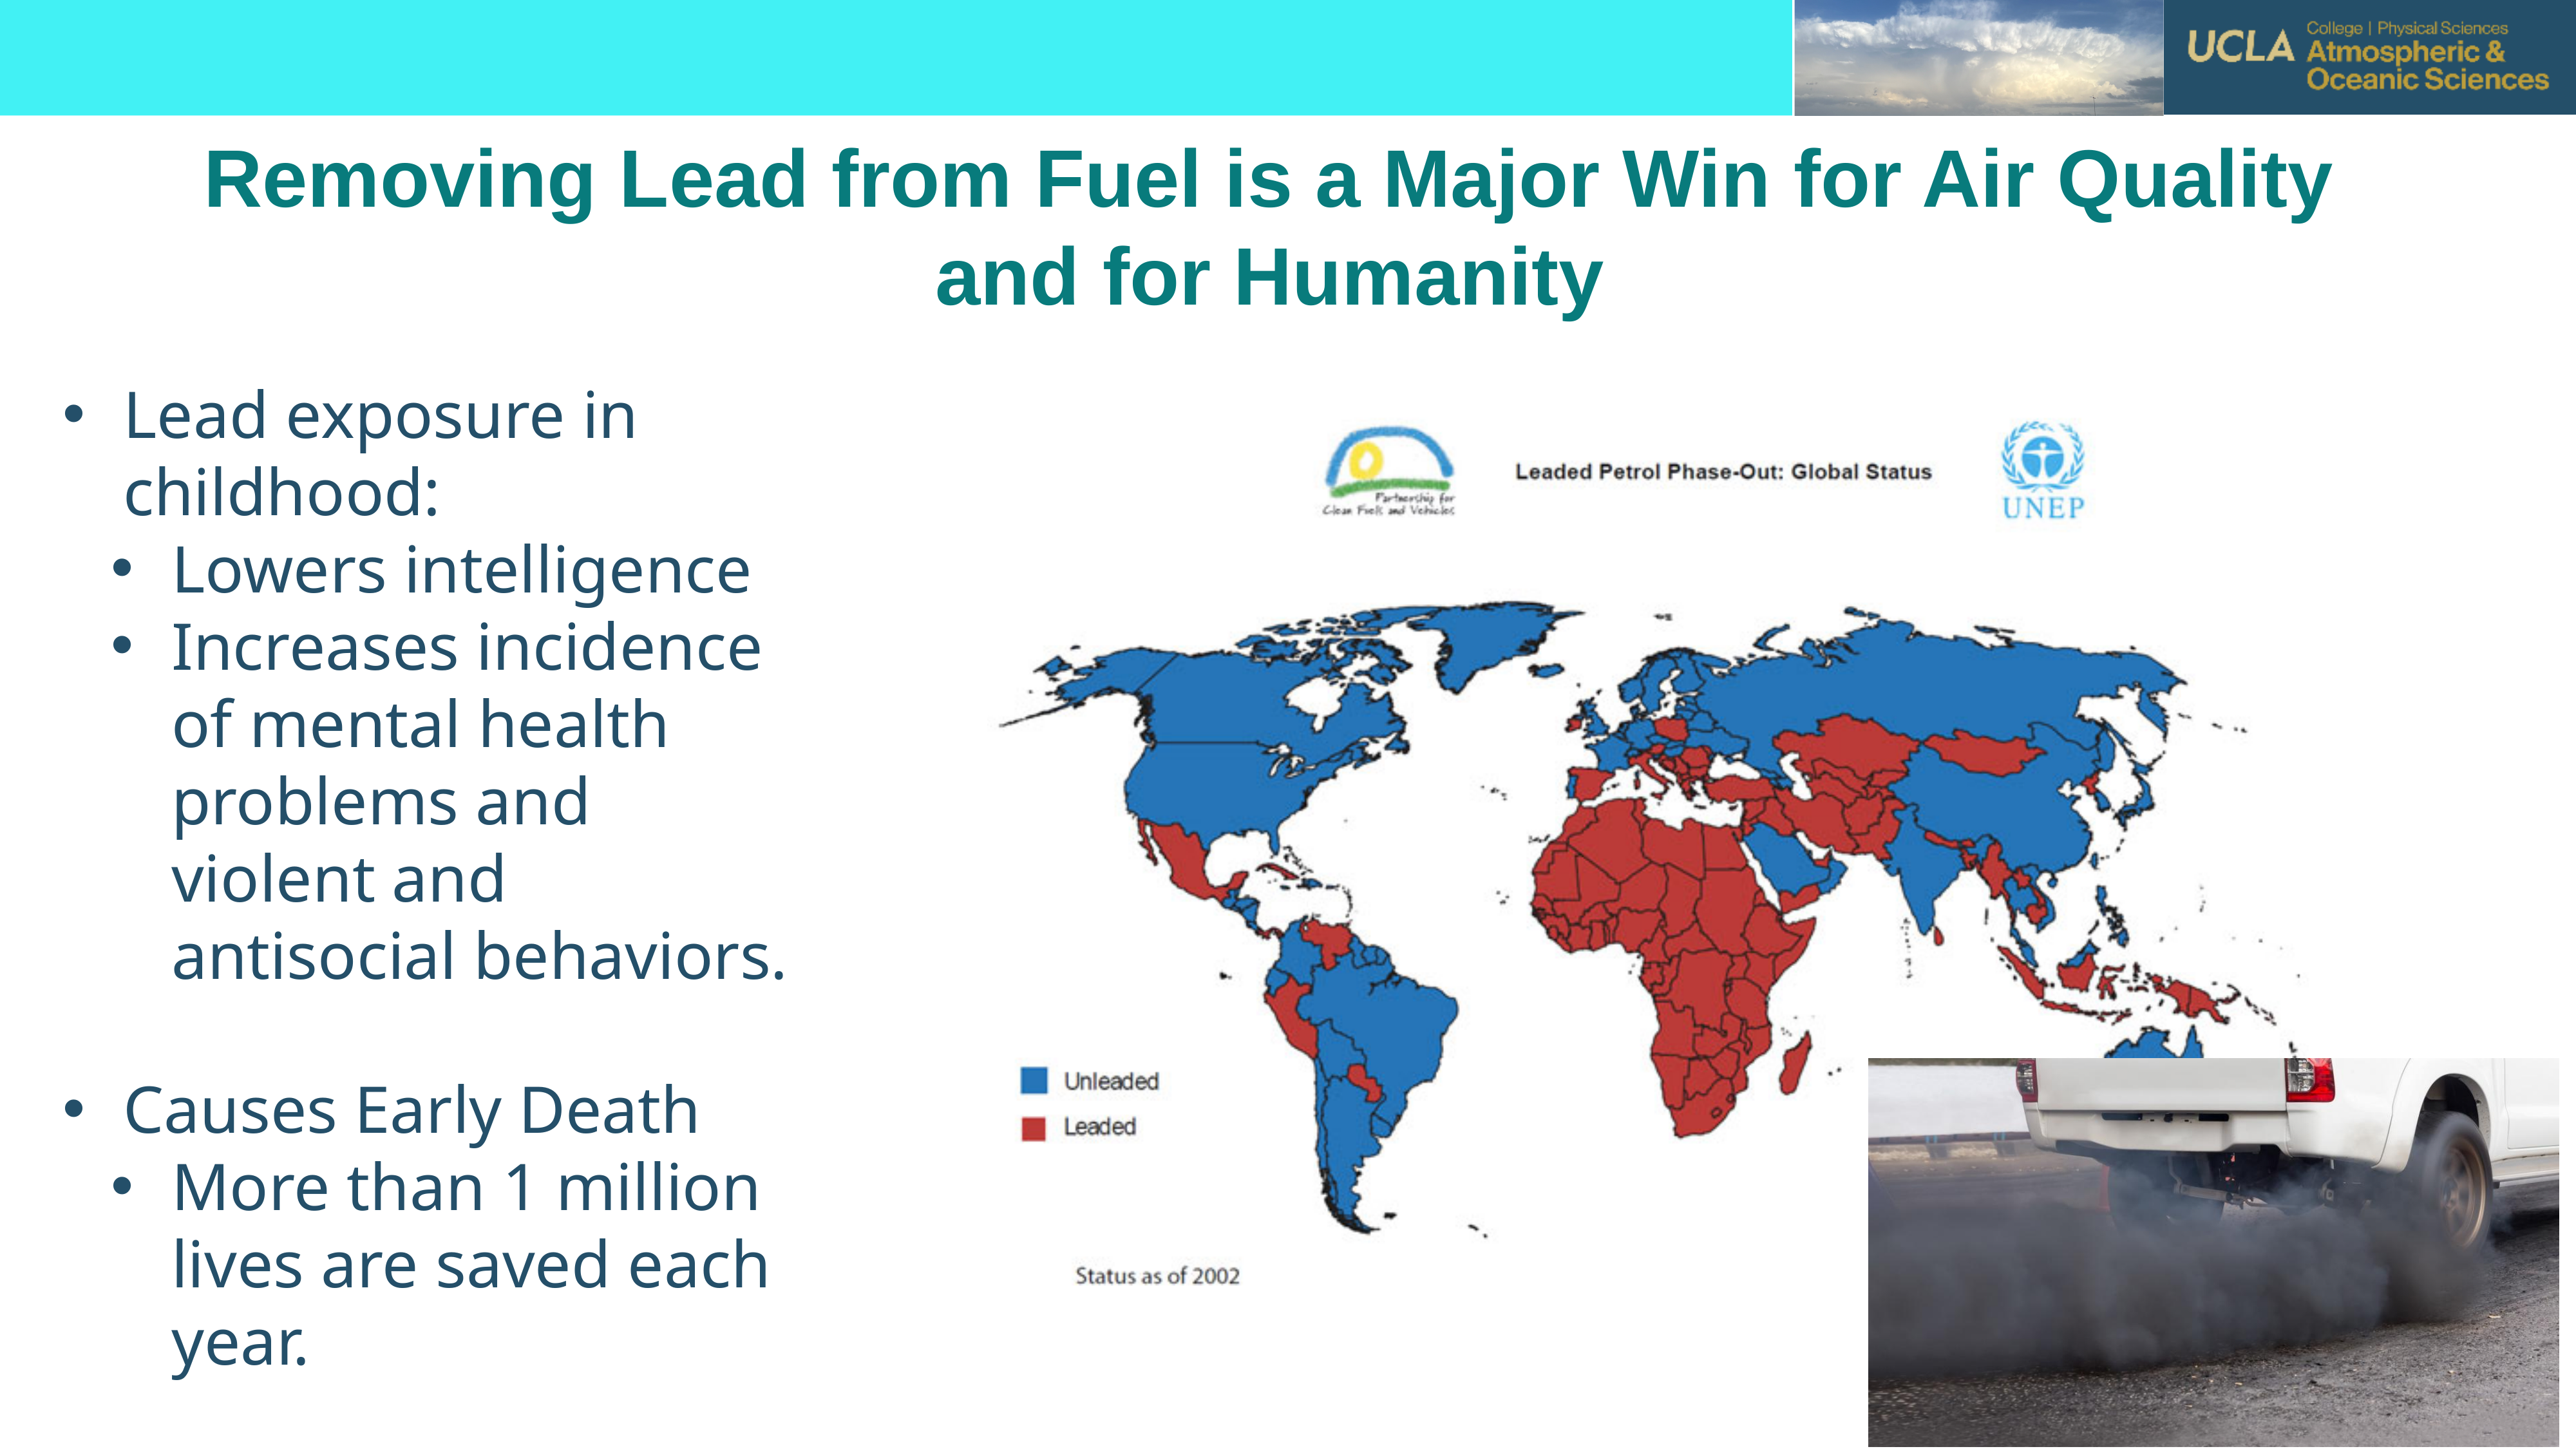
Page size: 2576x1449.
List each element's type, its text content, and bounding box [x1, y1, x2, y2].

picture [1794, 0, 2576, 116]
text_box Lead exposure in childhood: Lowers intelligence Increases incidence of mental health problems and violent and antisocial behaviors. Causes Early Death More than 1 million lives are saved each year. [53, 369, 815, 1383]
picture [987, 390, 2559, 1447]
title Removing Lead from Fuel is a Major Win for Air Quality and for Humanity [176, 120, 2365, 326]
